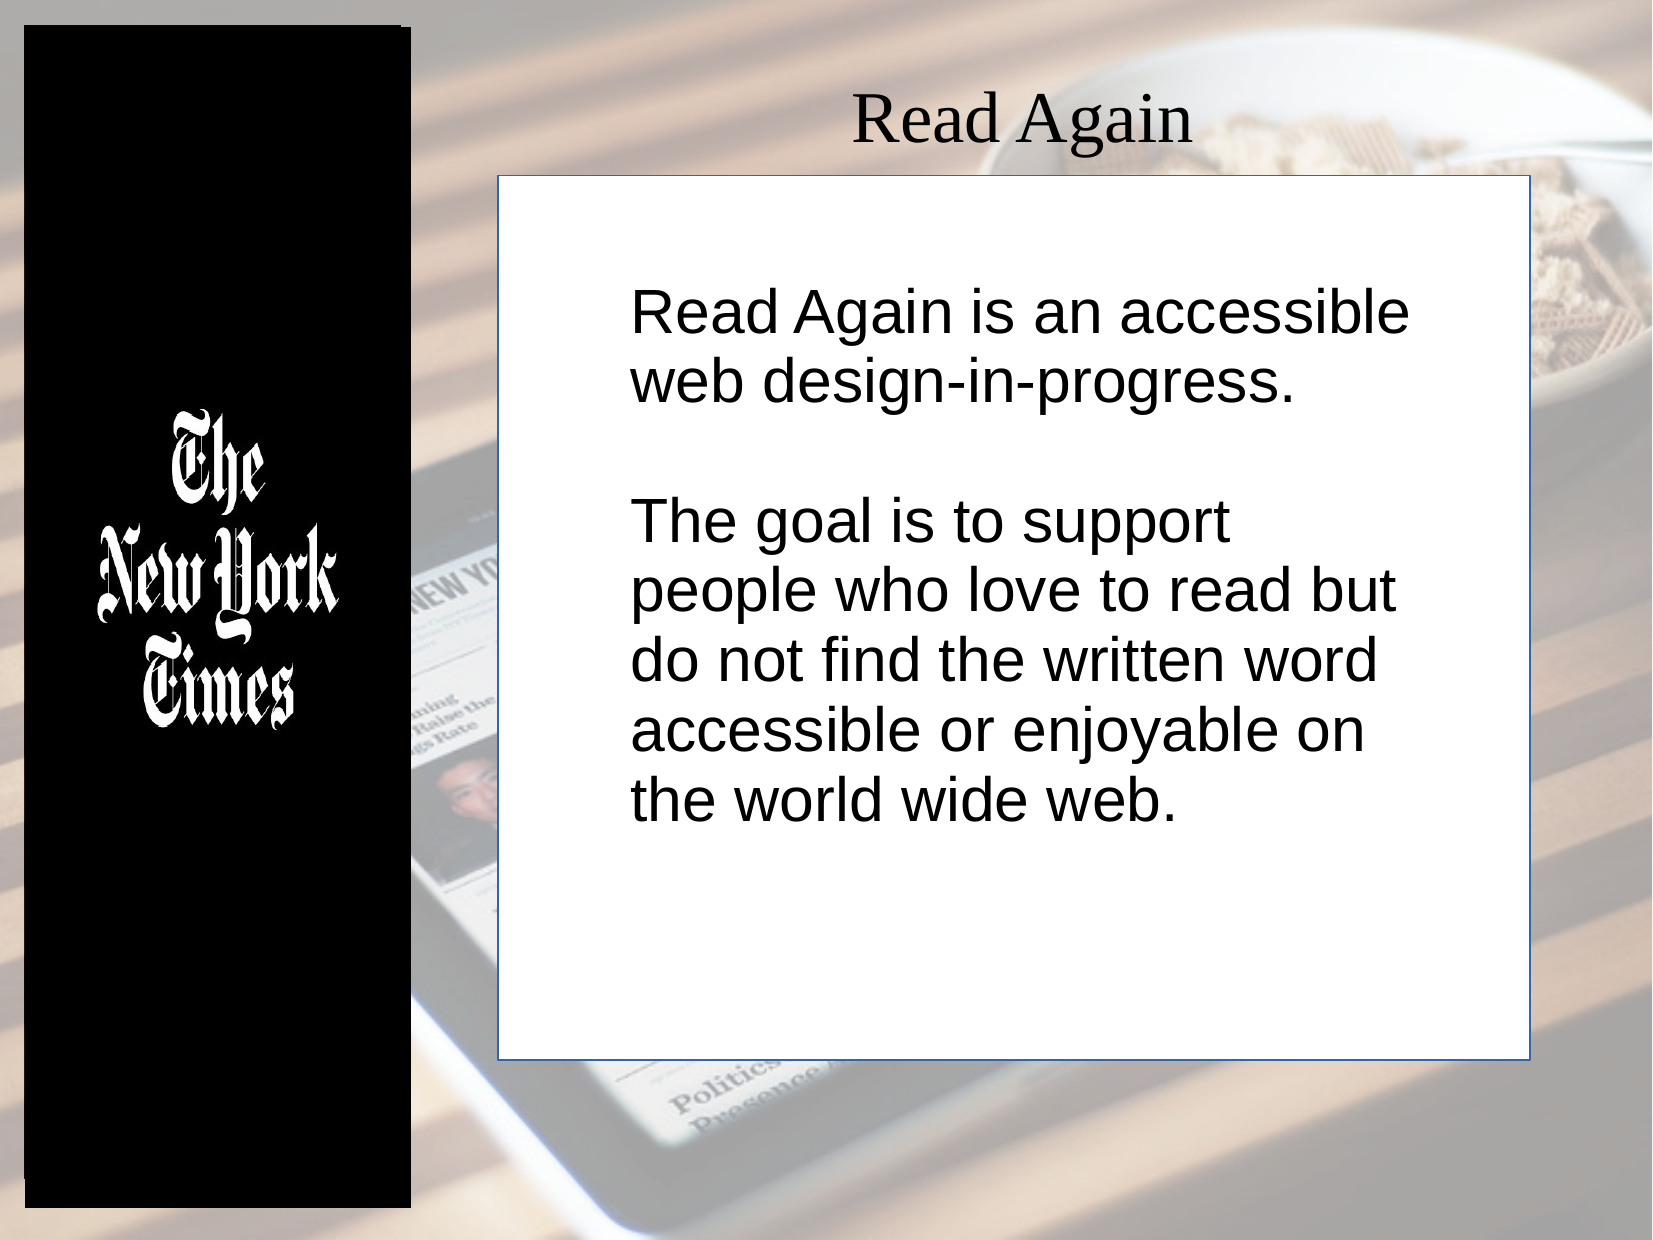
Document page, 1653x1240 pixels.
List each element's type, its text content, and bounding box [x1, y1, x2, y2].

text_box Read Again is an accessible web design-in-progress. The goal is to support people who love to read but do not find the written word accessible or enjoyable on the world wide web. [615, 270, 1471, 946]
text_box Read Again [850, 82, 1292, 156]
picture [0, 0, 1653, 1240]
